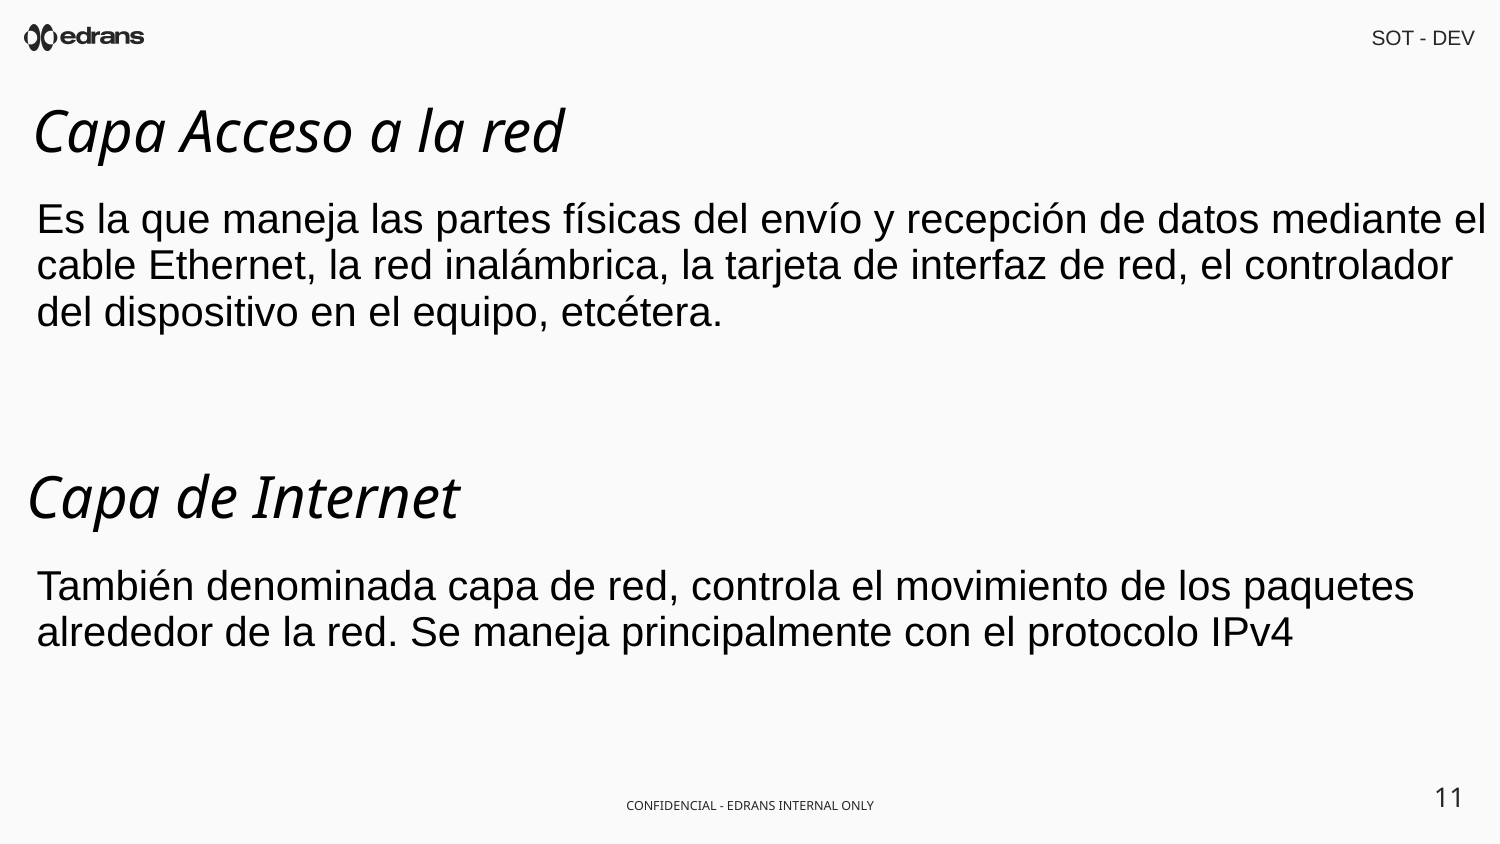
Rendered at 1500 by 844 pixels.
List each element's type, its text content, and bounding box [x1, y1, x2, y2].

text_box SOT - DEV [1266, 24, 1475, 51]
text_box Es la que maneja las partes físicas del envío y recepción de datos mediante el cable Ethernet, la red inalámbrica, la tarjeta de interfaz de red, el controlador del dispositivo en el equipo, etcétera. [21, 141, 1500, 436]
picture [24, 24, 144, 51]
text_box Capa Acceso a la red [17, 82, 963, 233]
slide_number <número> [1389, 764, 1480, 830]
text_box También denominada capa de red, controla el movimiento de los paquetes alrededor de la red. Se maneja principalmente con el protocolo IPv4 [21, 555, 1500, 756]
text_box Capa de Internet [11, 448, 957, 600]
text_box CONFIDENCIAL - EDRANS INTERNAL ONLY [613, 797, 887, 814]
